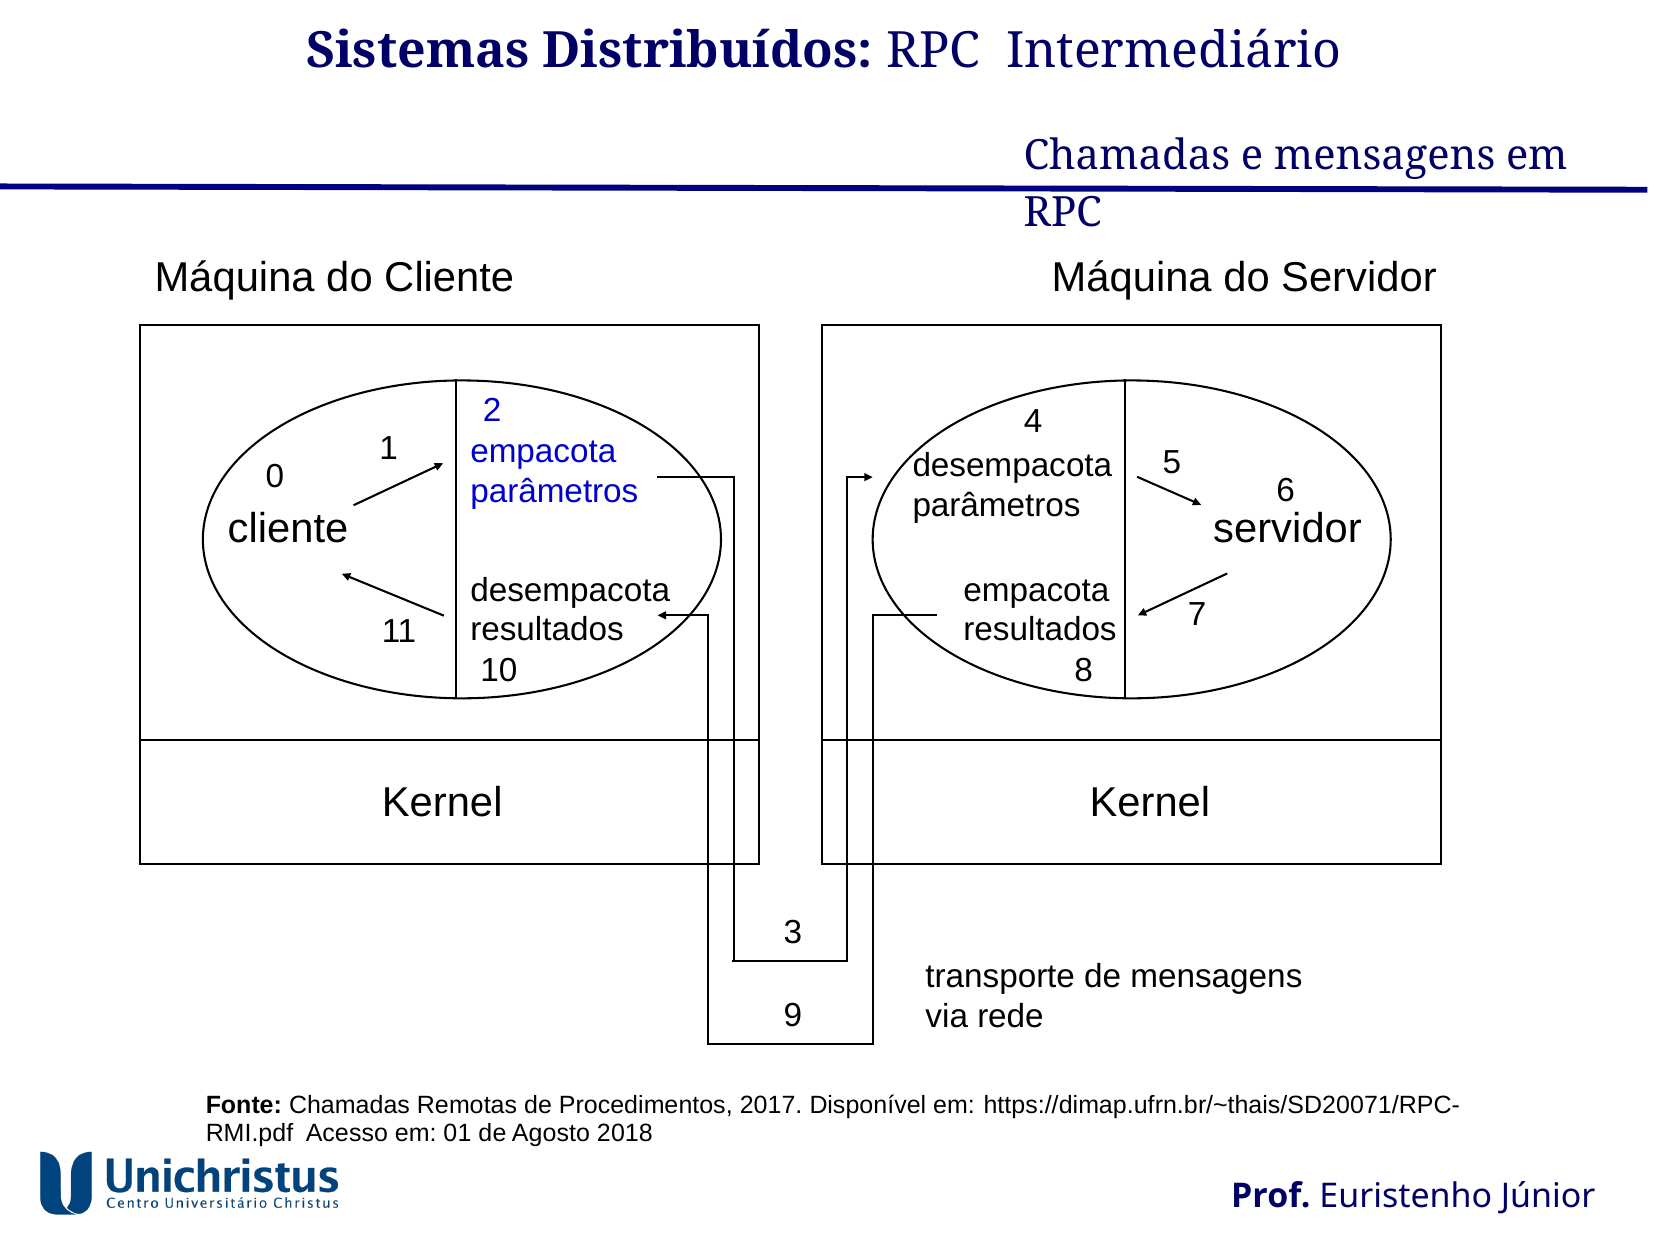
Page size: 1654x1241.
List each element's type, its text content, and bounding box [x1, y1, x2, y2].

text_box cliente [212, 493, 364, 559]
text_box Kernel [1074, 767, 1226, 833]
text_box 11 [367, 601, 432, 657]
text_box 7 [1173, 584, 1222, 641]
text_box 9 [768, 985, 818, 1041]
text_box empacota parâmetros [455, 421, 657, 518]
text_box Máquina do Servidor [1036, 242, 1453, 308]
picture [35, 1148, 343, 1217]
text_box servidor [1198, 493, 1378, 559]
text_box Máquina do Cliente [139, 242, 530, 308]
text_box transporte de mensagens via rede [910, 946, 1318, 1043]
text_box Chamadas e mensagens em RPC [1008, 117, 1654, 197]
text_box desempacota parâmetros [897, 435, 1128, 531]
text_box 1 [364, 418, 413, 475]
text_box Fonte: Chamadas Remotas de Procedimentos, 2017. Disponível em: https://dimap.ufrn.br/~thais/SD20071/RPC-RMI.pdf Acesso em: 01 de Agosto 2018 [190, 1083, 1517, 1162]
text_box 6 [1261, 460, 1310, 516]
text_box 4 [1008, 391, 1058, 447]
text_box Prof. Euristenho Júnior [1216, 1163, 1654, 1224]
text_box 8 [1059, 640, 1108, 696]
text_box Sistemas Distribuídos: RPC Intermediário [291, 6, 1363, 113]
text_box empacota resultados [948, 560, 1132, 656]
text_box 0 [250, 446, 299, 503]
text_box 5 [1147, 432, 1197, 489]
text_box 3 [768, 902, 818, 958]
text_box desempacota resultados [455, 560, 686, 656]
text_box 2 [468, 380, 517, 436]
text_box Kernel [367, 767, 518, 833]
text_box 10 [465, 640, 533, 696]
